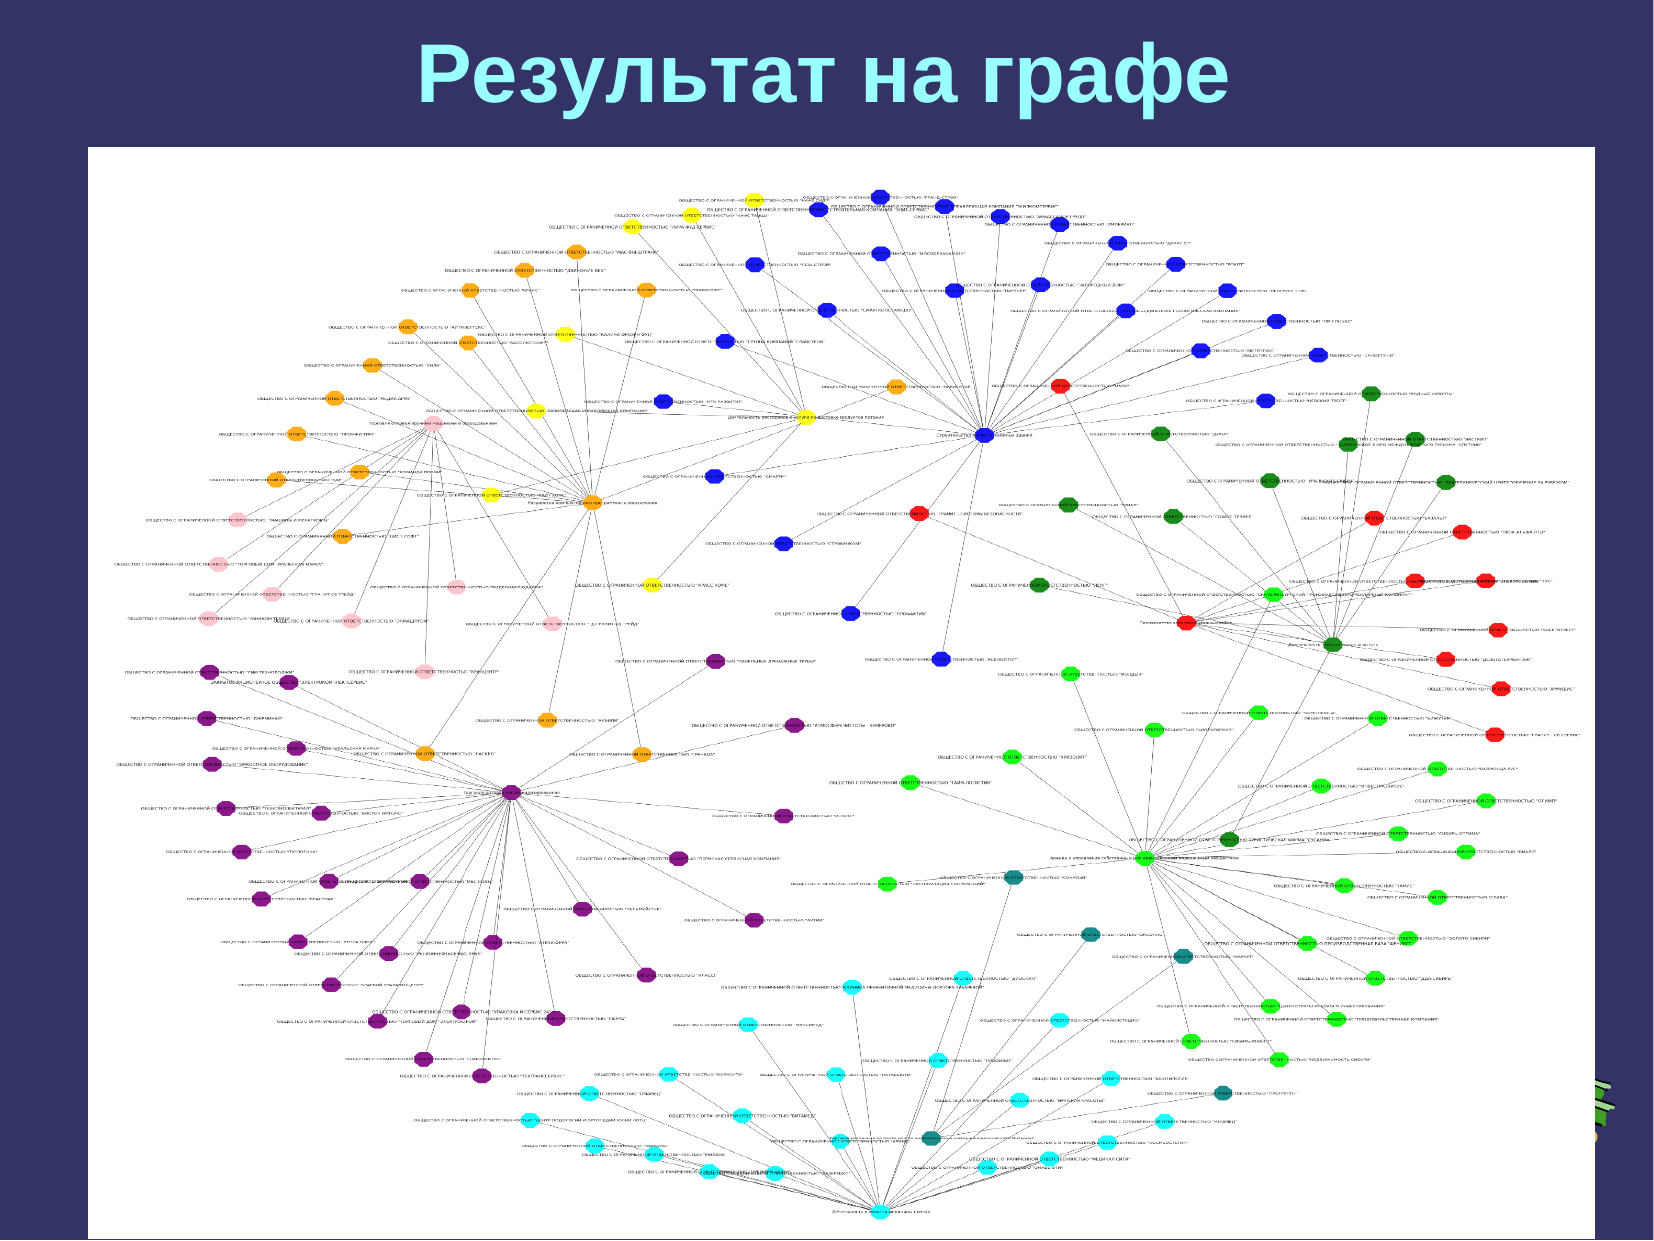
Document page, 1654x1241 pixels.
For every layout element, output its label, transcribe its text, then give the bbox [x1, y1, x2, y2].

picture [88, 147, 1595, 1239]
title Результат на графе [118, 0, 1531, 147]
